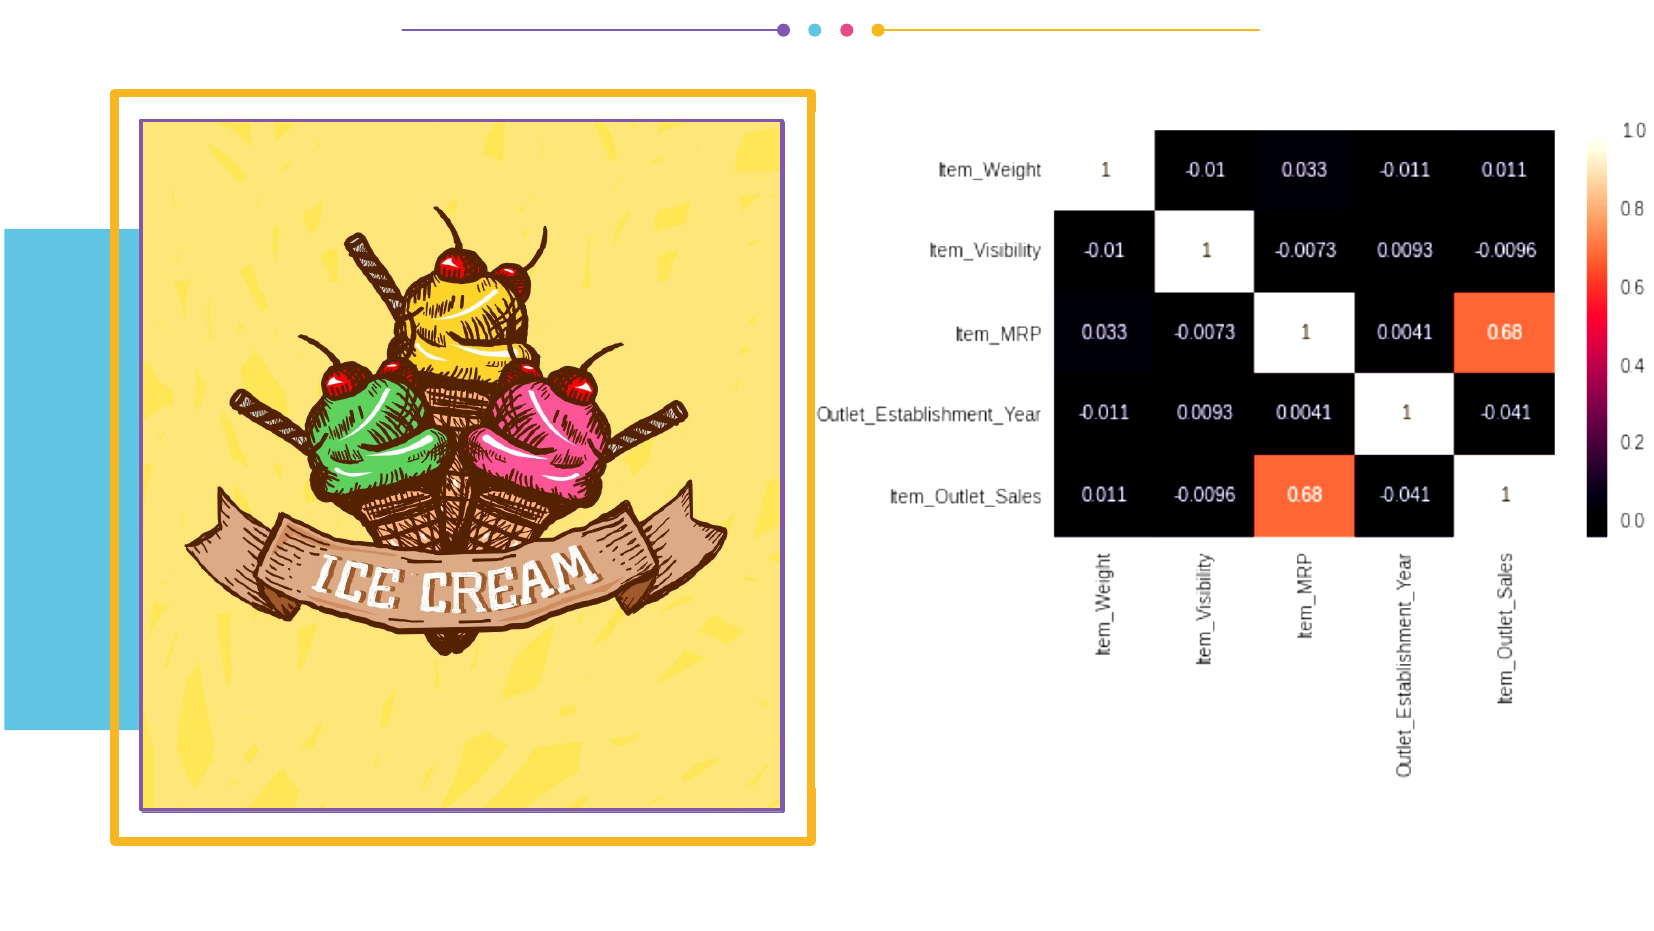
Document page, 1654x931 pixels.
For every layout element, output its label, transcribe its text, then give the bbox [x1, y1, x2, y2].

text_box [143, 122, 780, 808]
title Lorem [671, 199, 815, 376]
picture [815, 112, 1651, 788]
